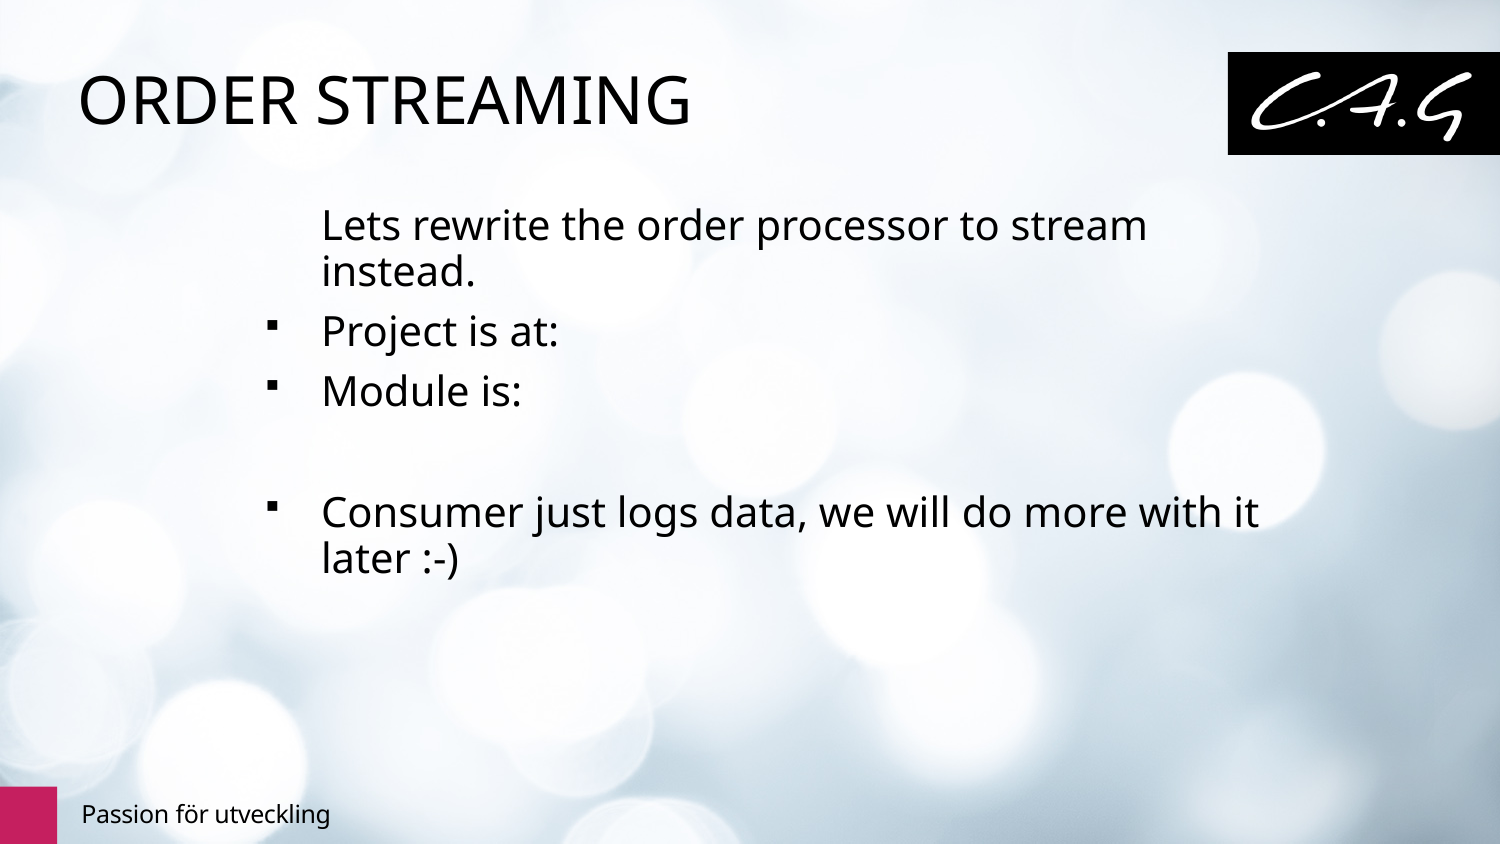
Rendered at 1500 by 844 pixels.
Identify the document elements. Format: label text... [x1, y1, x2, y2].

list Lets rewrite the order processor to stream instead. Project is at: Module is: Consumer just logs data, we will do more with it later :-) [249, 195, 1291, 751]
title Order STREAMING [62, 30, 1197, 171]
picture [0, 0, 1500, 844]
